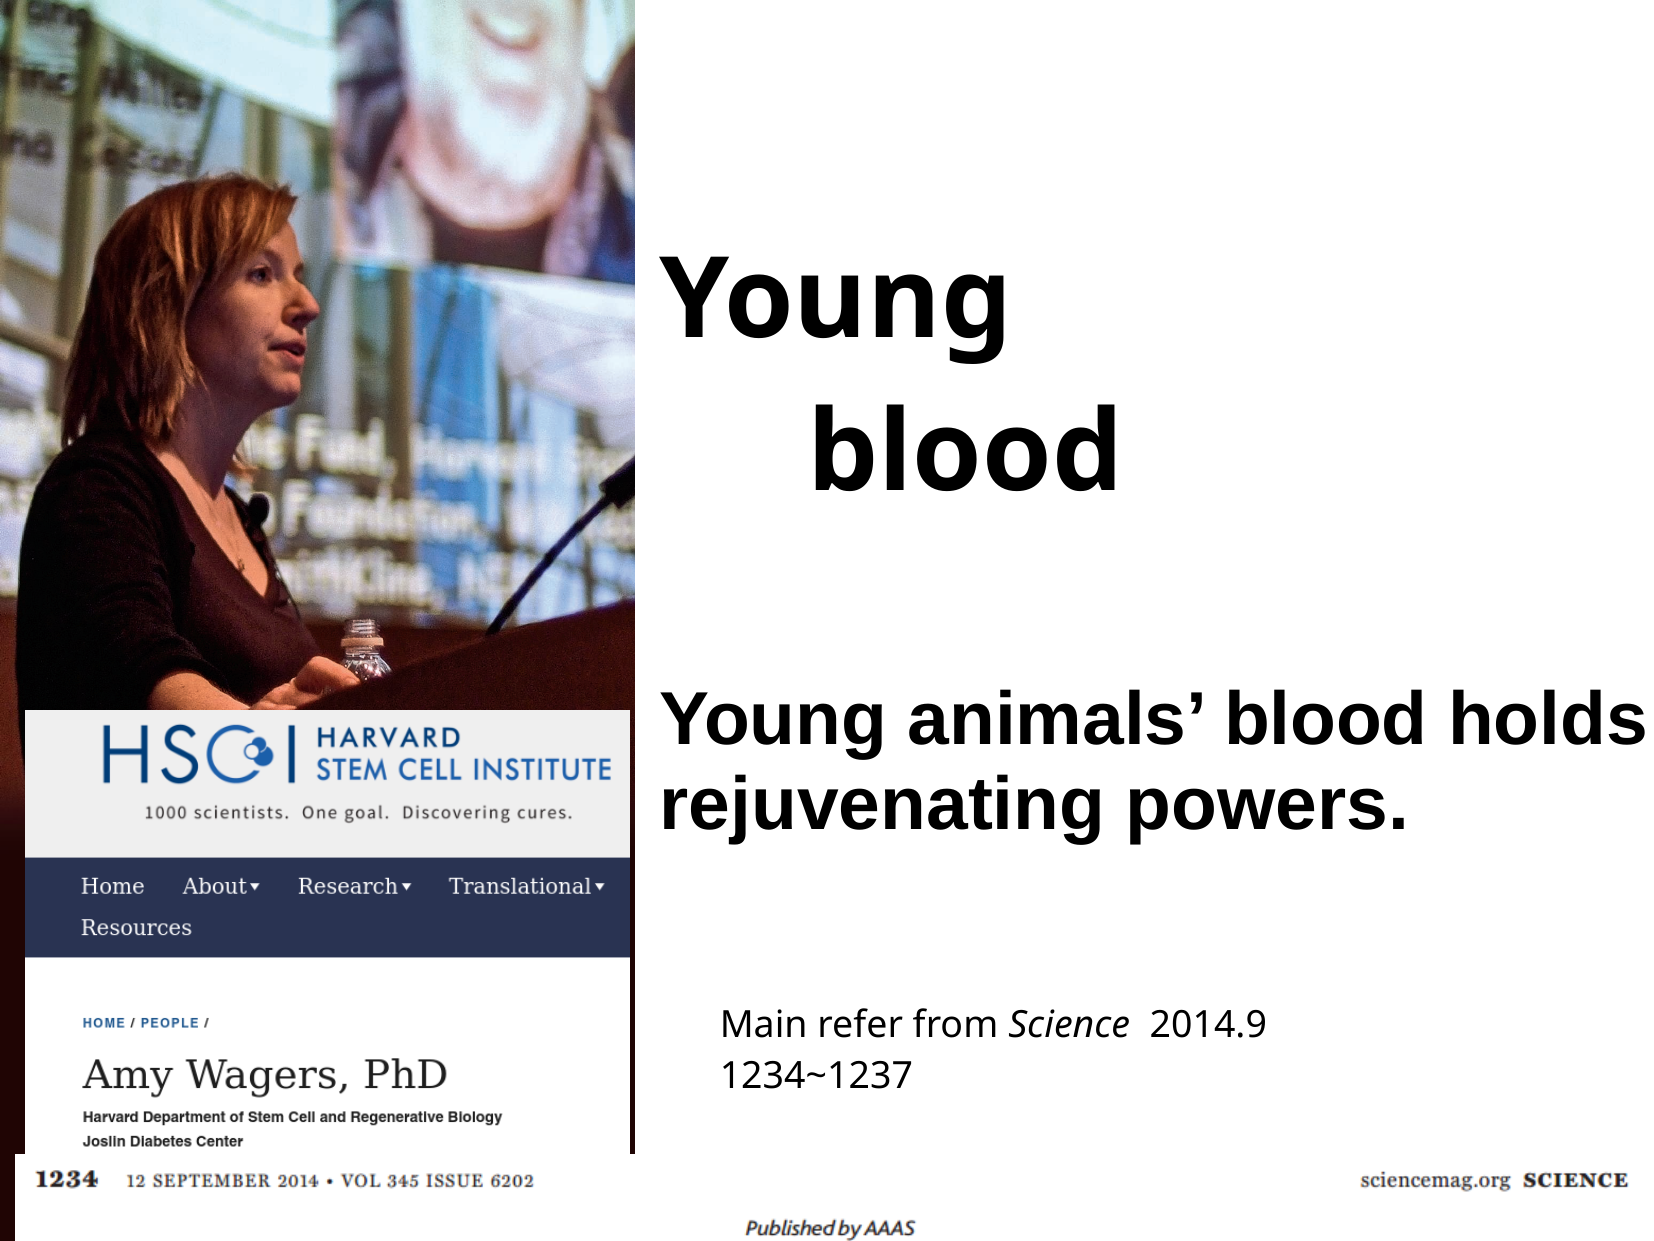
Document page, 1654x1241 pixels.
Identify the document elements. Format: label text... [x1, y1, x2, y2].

picture [0, 0, 1654, 1241]
text_box Young blood Young animals’ blood holds rejuvenating powers. [645, 210, 1654, 1102]
text_box Main refer from Science 2014.9 1234~1237 [705, 990, 1306, 1089]
